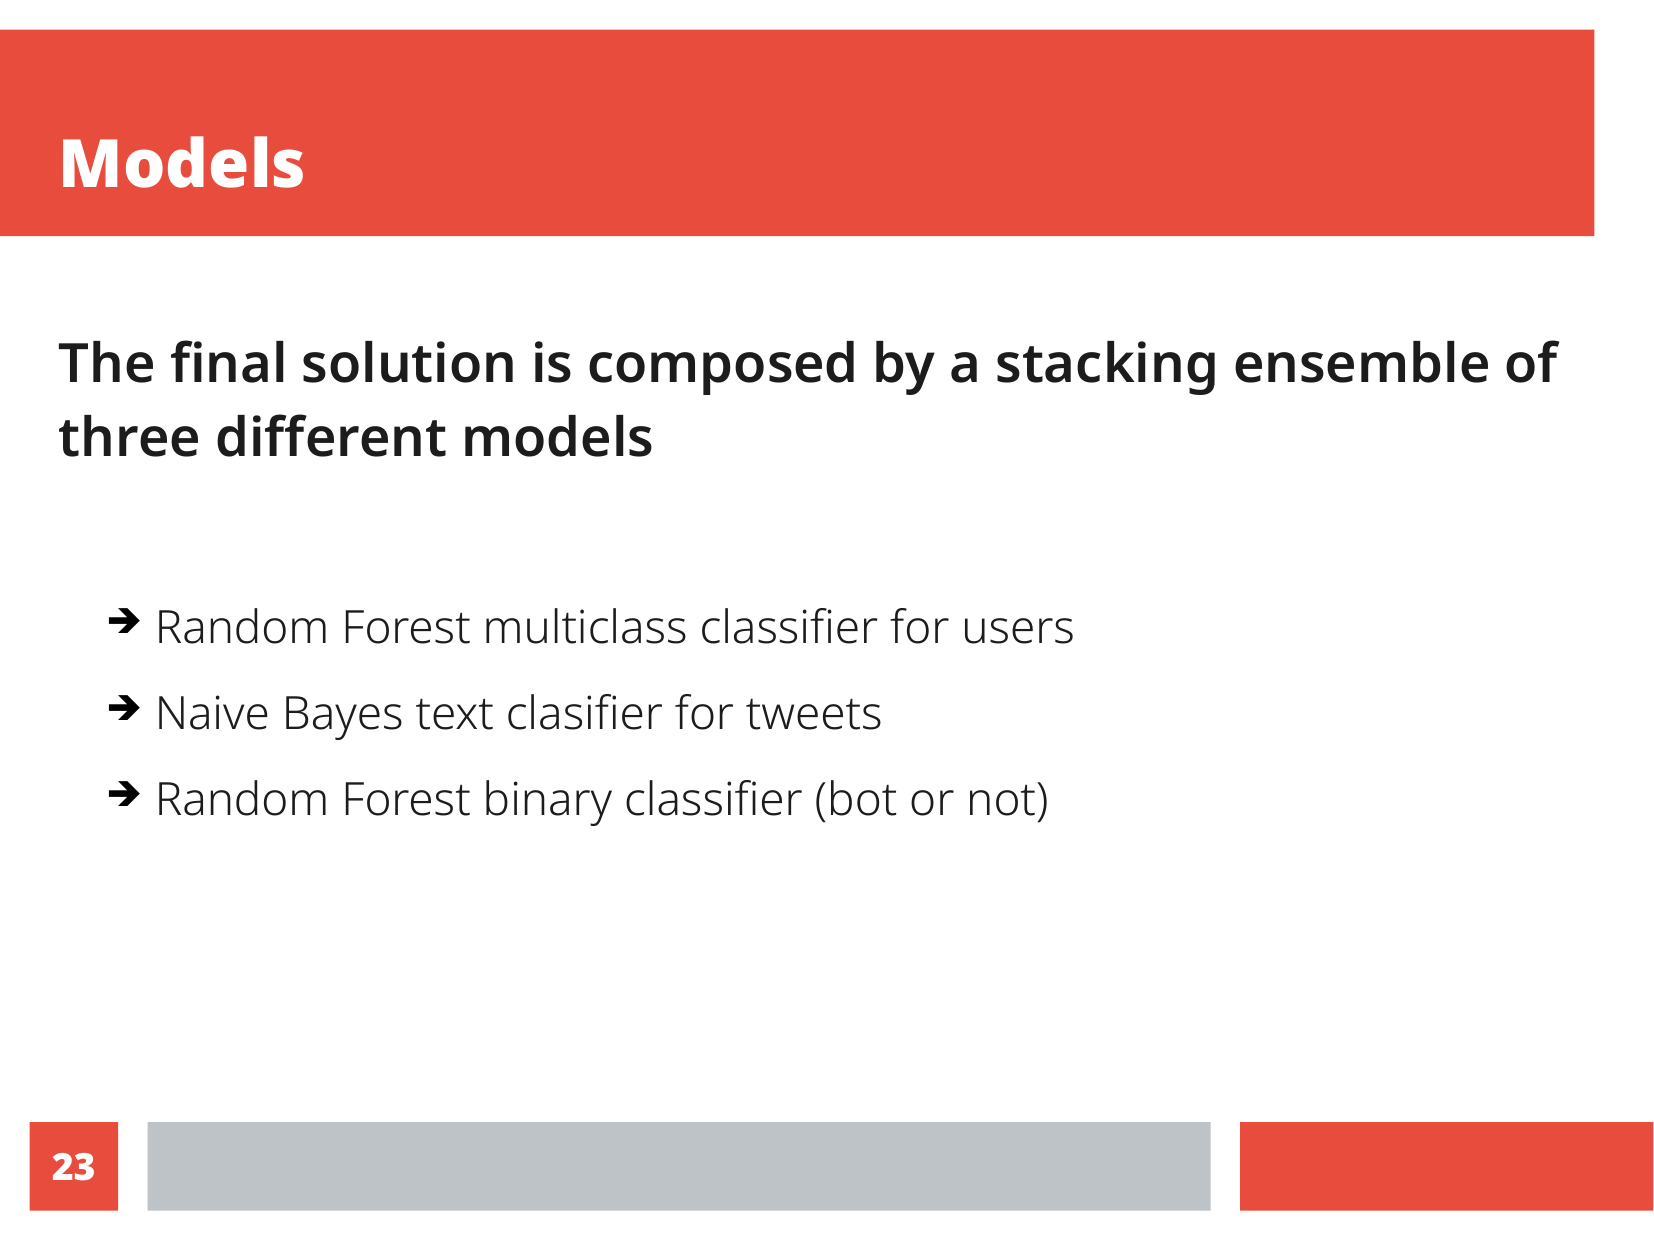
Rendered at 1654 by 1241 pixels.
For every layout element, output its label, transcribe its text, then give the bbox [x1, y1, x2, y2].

list The final solution is composed by a stacking ensemble of three different models Random Forest multiclass classifier for users Naive Bayes text clasifier for tweets Random Forest binary classifier (bot or not) [59, 324, 1565, 1093]
title Models [59, 59, 1595, 207]
